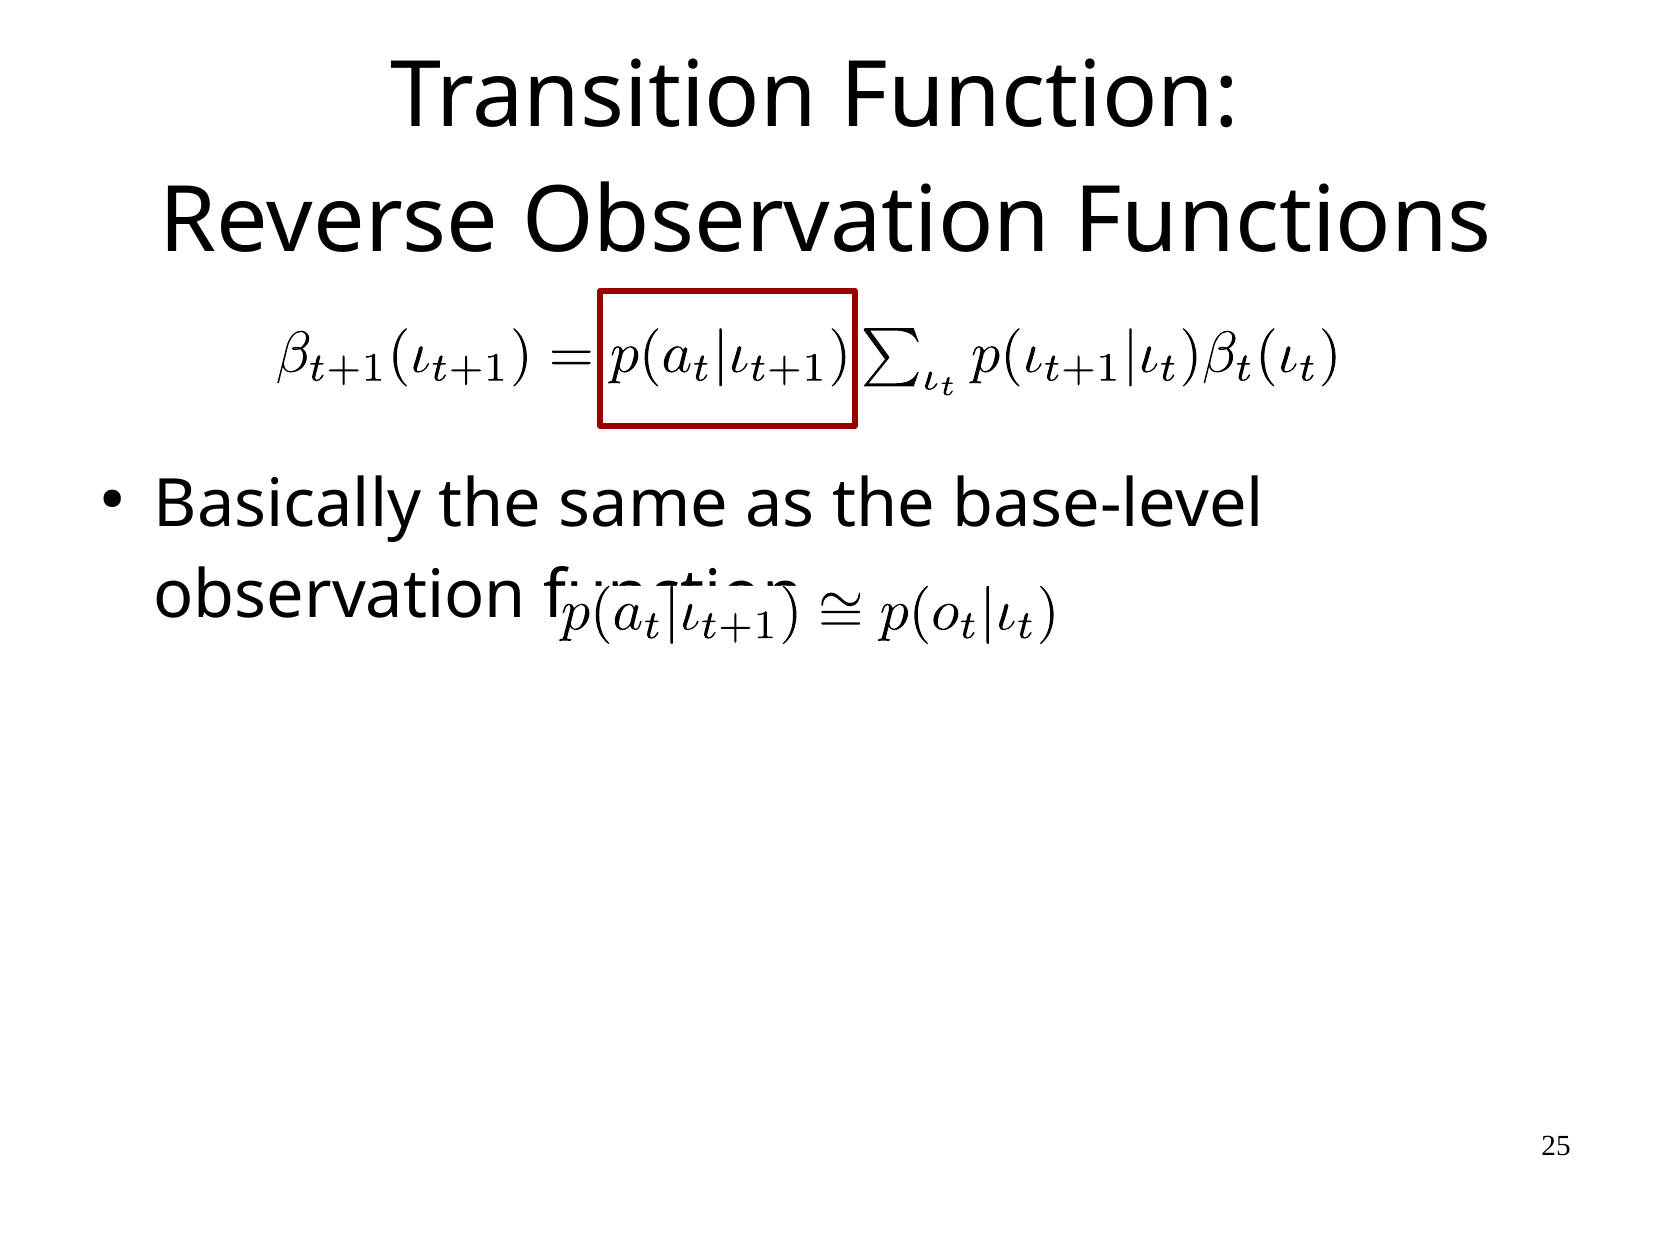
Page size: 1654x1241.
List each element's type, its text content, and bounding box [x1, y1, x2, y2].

text_box [559, 585, 1060, 644]
text_box [275, 328, 597, 396]
list Basically the same as the base-level observation function [82, 455, 1571, 1175]
title Transition Function: Reverse Observation Functions [82, 27, 1571, 279]
text_box [858, 328, 1342, 396]
text_box [603, 328, 852, 396]
